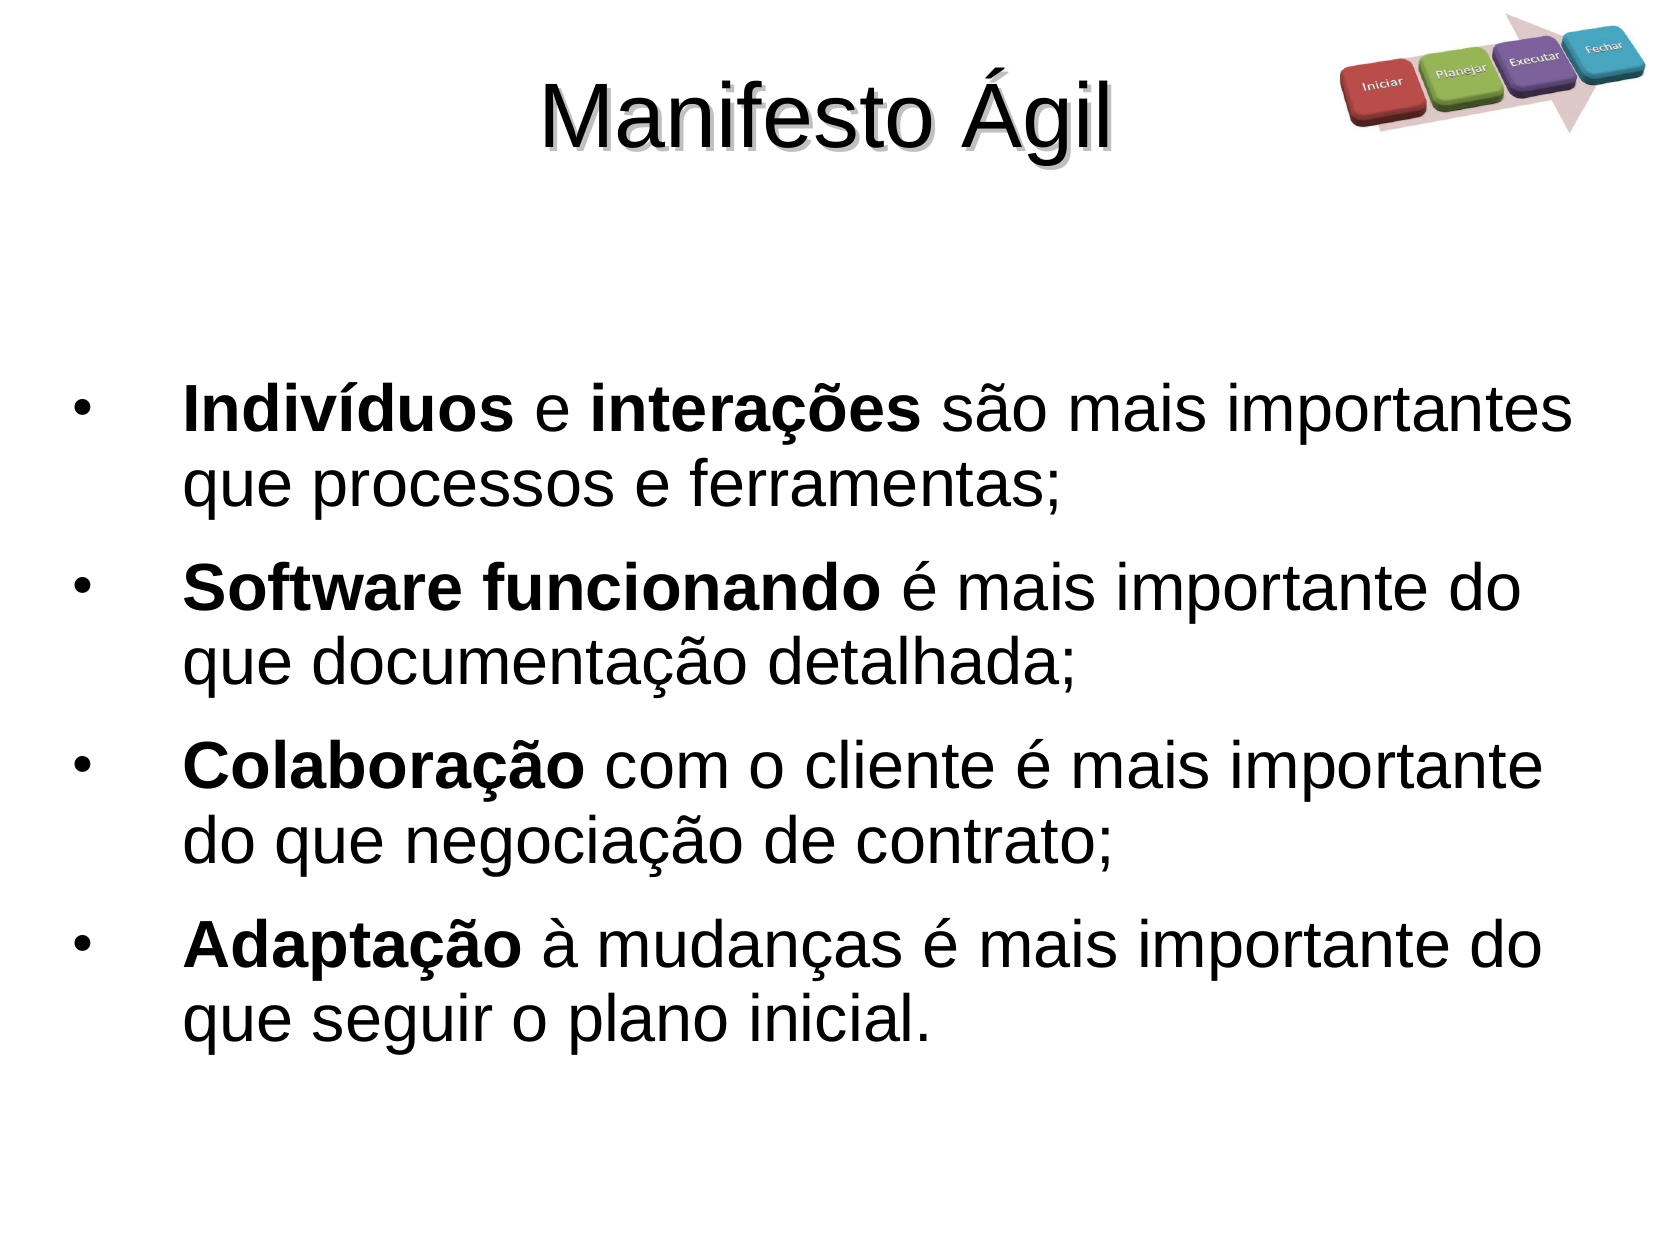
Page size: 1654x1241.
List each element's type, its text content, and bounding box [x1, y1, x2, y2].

text_box Indivíduos e interações são mais importantes que processos e ferramentas; Software funcionando é mais importante do que documentação detalhada; Colaboração com o cliente é mais importante do que negociação de contrato; Adaptação à mudanças é mais importante do que seguir o plano inicial. [70, 253, 1619, 1176]
chart [1334, 13, 1647, 136]
title Manifesto Ágil [82, 17, 1571, 210]
